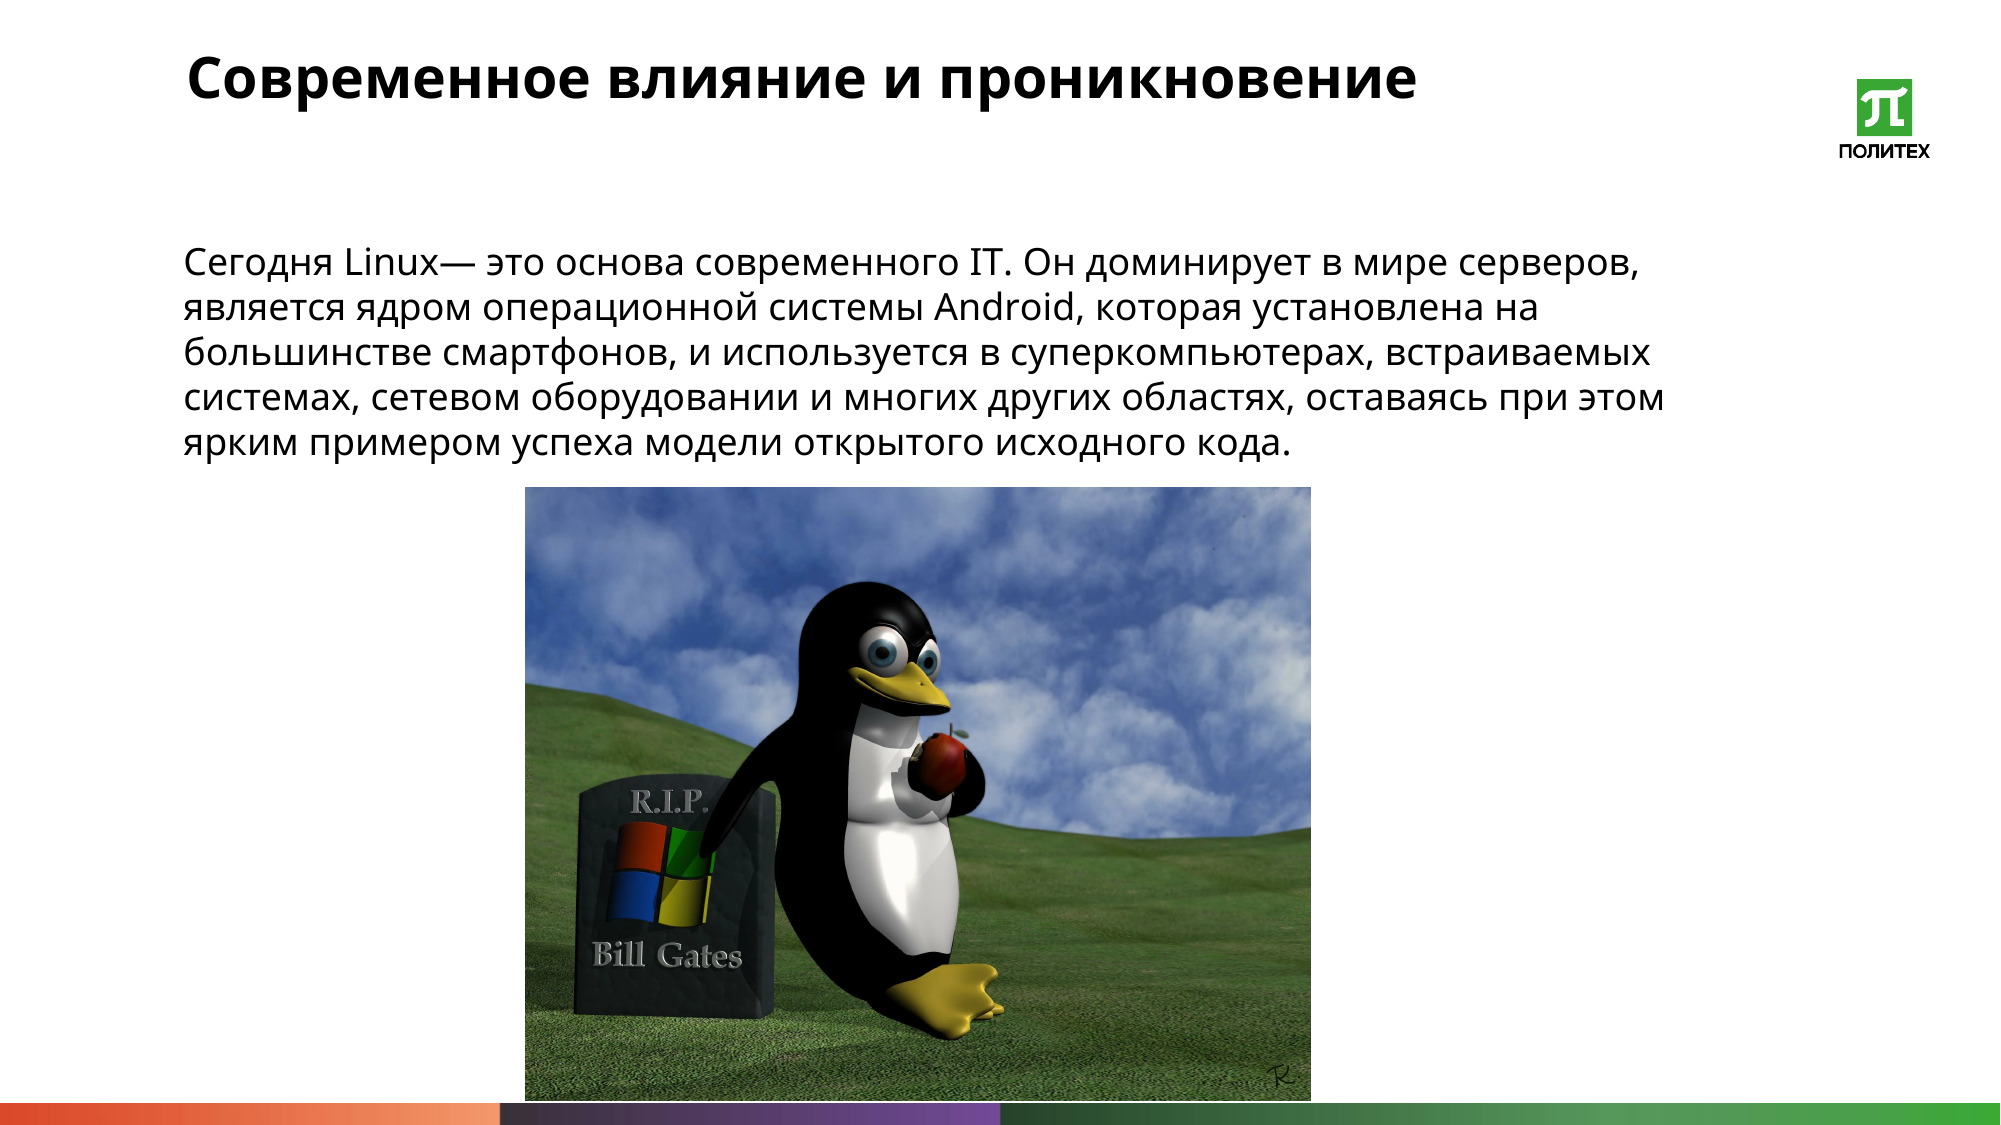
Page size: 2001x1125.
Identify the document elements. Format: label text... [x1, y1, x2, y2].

title Современное влияние и проникновение [186, 41, 1556, 111]
picture [525, 487, 1311, 1102]
list Сегодня Linux— это основа современного IT. Он доминирует в мире серверов, является ядром операционной системы Android, которая установлена на большинстве смартфонов, и используется в суперкомпьютерах, встраиваемых системах, сетевом оборудовании и многих других областях, оставаясь при этом ярким примером успеха модели открытого исходного кода. [183, 237, 1704, 675]
